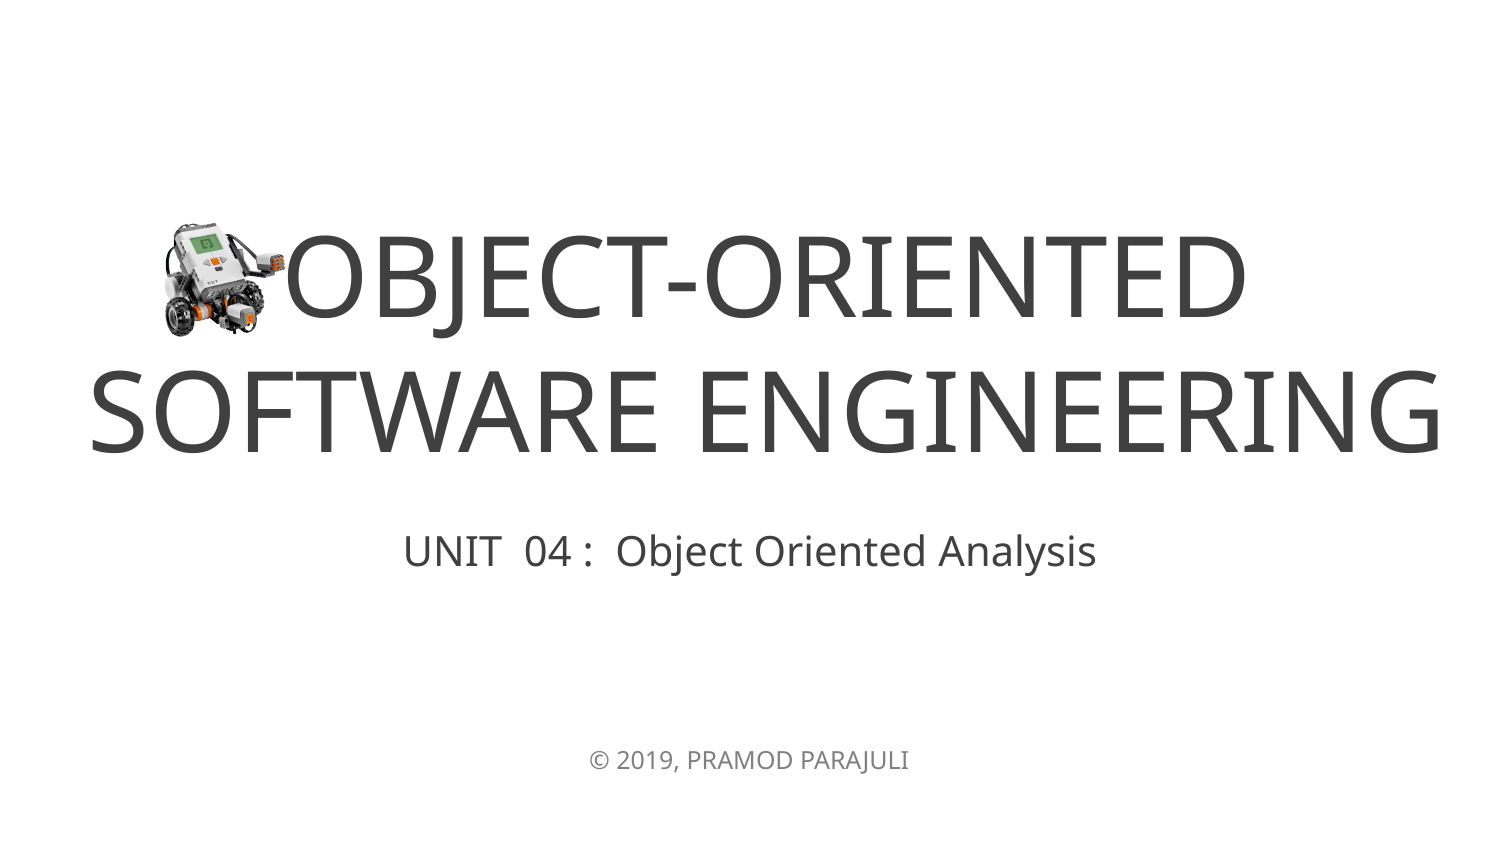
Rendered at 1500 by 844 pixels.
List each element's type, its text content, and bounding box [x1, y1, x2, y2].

picture [138, 218, 294, 349]
subtitle UNIT 04 : Object Oriented Analysis [225, 517, 1275, 694]
text_box © 2019, PRAMOD PARAJULI [75, 736, 1424, 782]
title OBJECT-ORIENTED SOFTWARE ENGINEERING [63, 190, 1472, 490]
